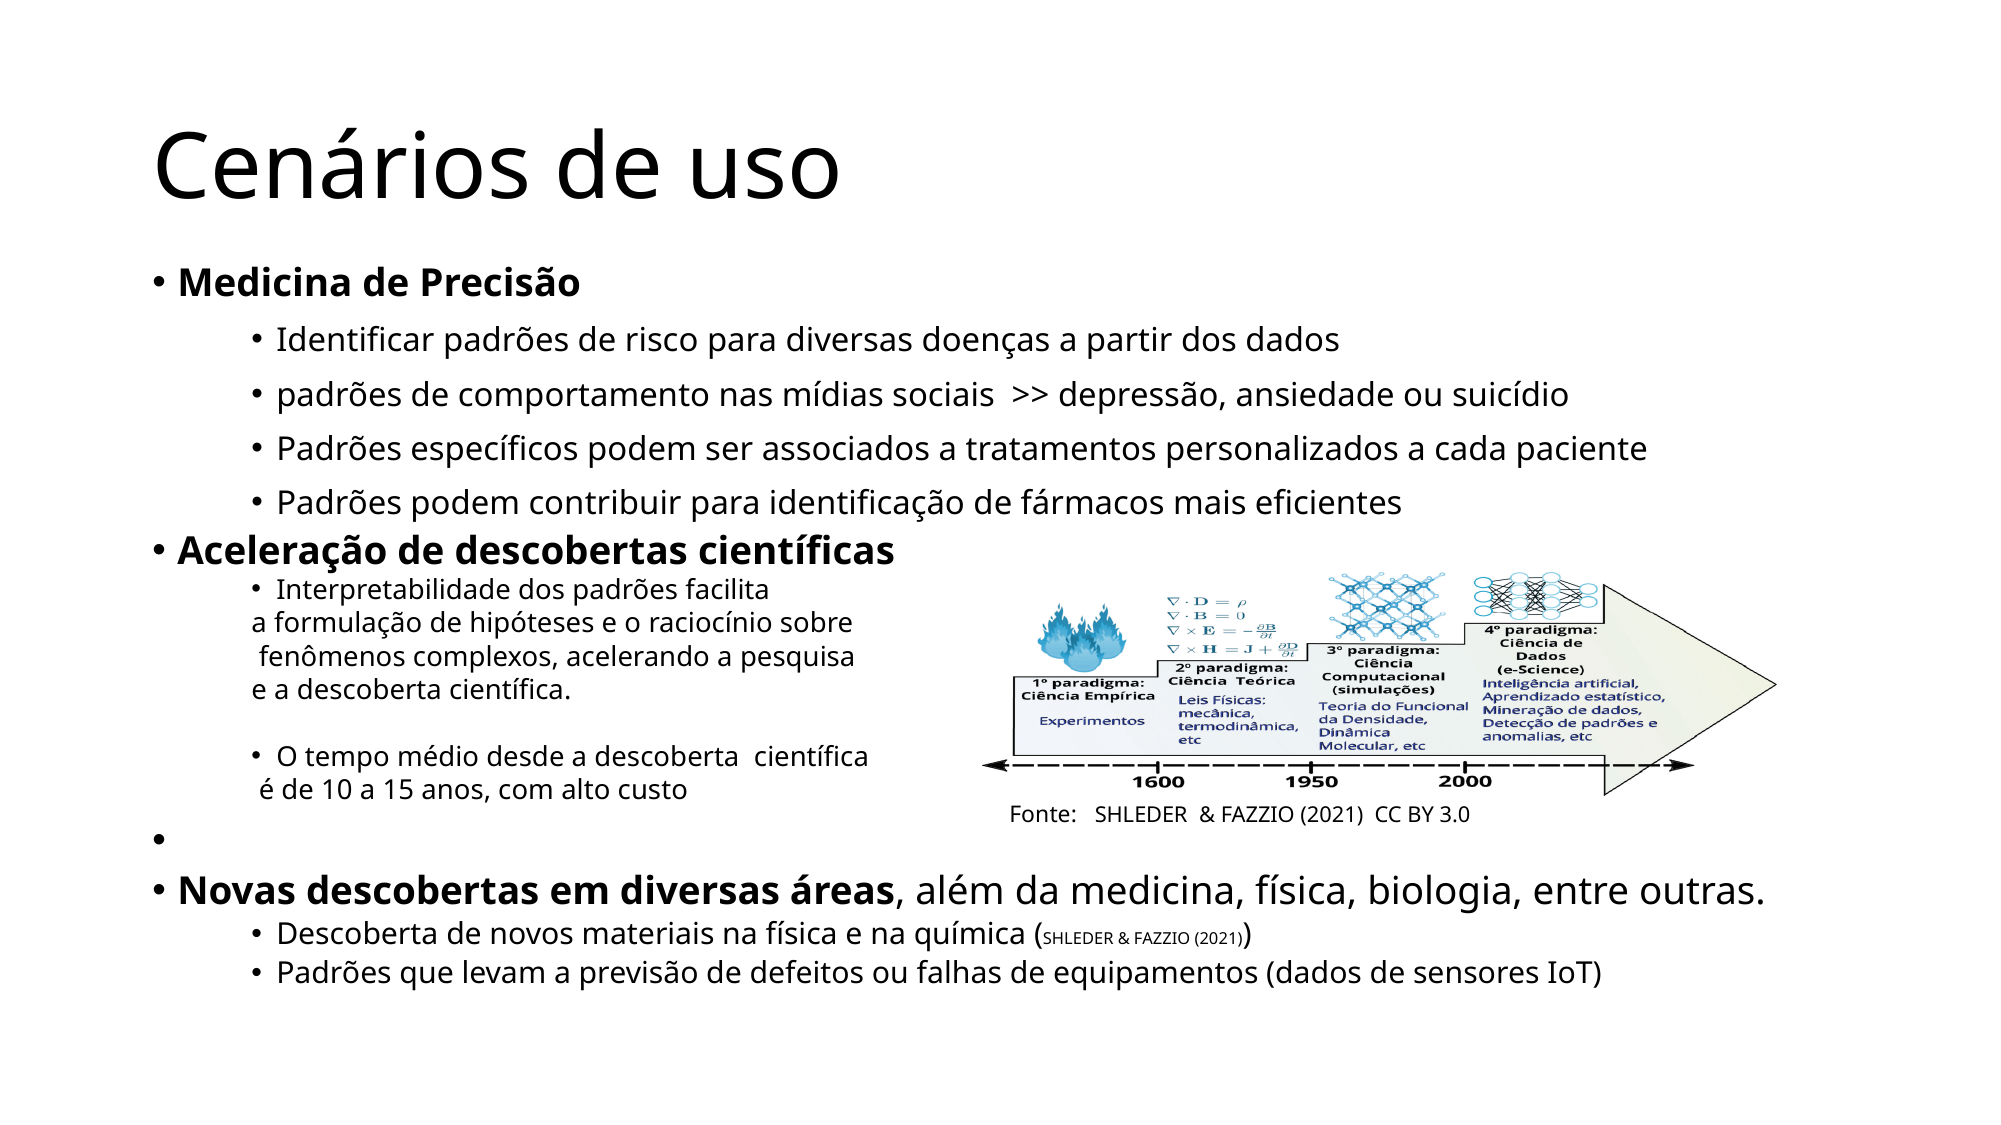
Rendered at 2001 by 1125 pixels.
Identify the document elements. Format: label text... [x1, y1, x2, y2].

list Medicina de Precisão Identificar padrões de risco para diversas doenças a partir dos dados padrões de comportamento nas mídias sociais >> depressão, ansiedade ou suicídio Padrões específicos podem ser associados a tratamentos personalizados a cada paciente Padrões podem contribuir para identificação de fármacos mais eficientes Aceleração de descobertas científicas Interpretabilidade dos padrões facilita a formulação de hipóteses e o raciocínio sobre fenômenos complexos, acelerando a pesquisa e a descoberta científica. O tempo médio desde a descoberta científica é de 10 a 15 anos, com alto custo Novas descobertas em diversas áreas, além da medicina, física, biologia, entre outras. Descoberta de novos materiais na física e na química (SHLEDER & FAZZIO (2021)) Padrões que levam a previsão de defeitos ou falhas de equipamentos (dados de sensores IoT) [137, 278, 1844, 1042]
title Cenários de uso [137, 59, 1863, 278]
picture [904, 561, 1787, 807]
text_box Fonte: SHLEDER & FAZZIO (2021) CC BY 3.0 [994, 792, 1646, 819]
